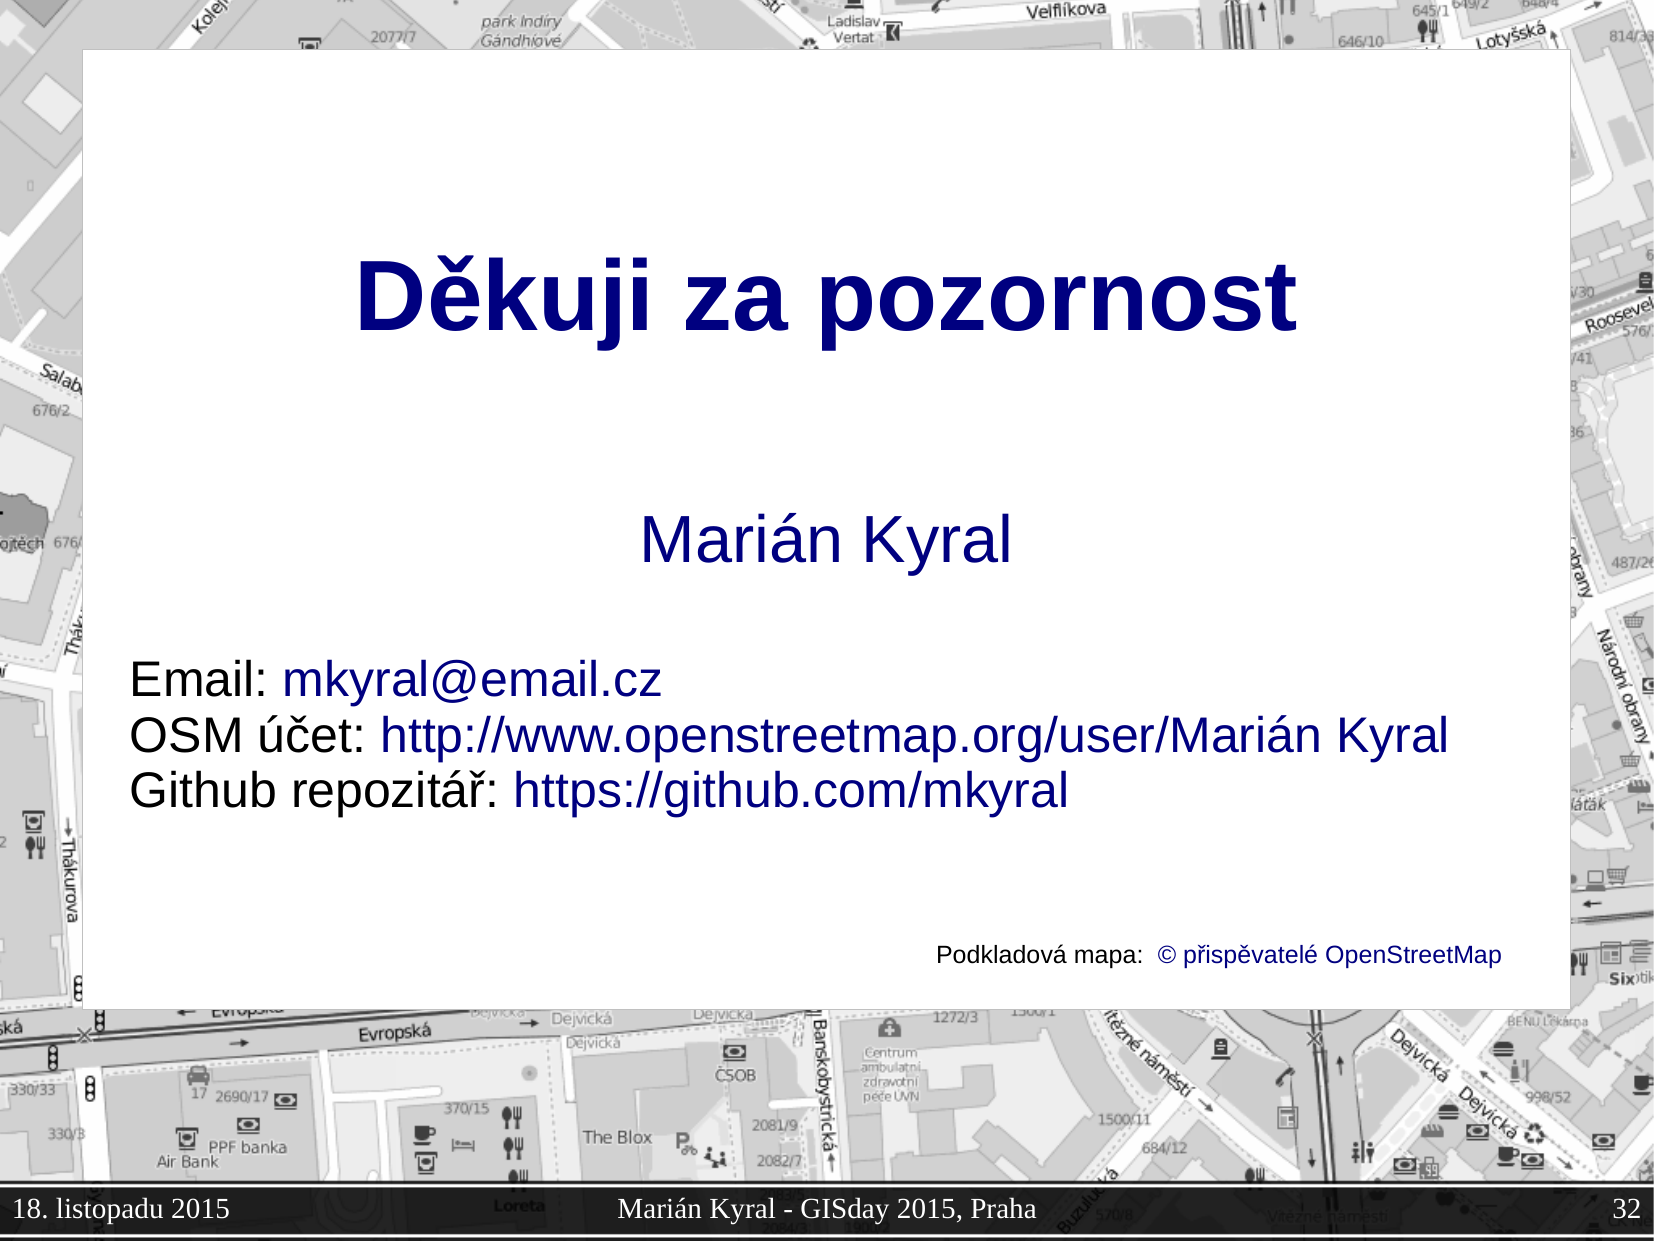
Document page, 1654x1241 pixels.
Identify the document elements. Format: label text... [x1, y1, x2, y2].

picture [0, 0, 1654, 1241]
subtitle Děkuji za pozornost Marián Kyral Email: mkyral@email.cz OSM účet: http://www.openstreetmap.org/user/Marián Kyral Github repozitář: https://github.com/mkyral [82, 49, 1571, 1010]
text_box Podkladová mapa: © přispěvatelé OpenStreetMap [921, 933, 1560, 984]
